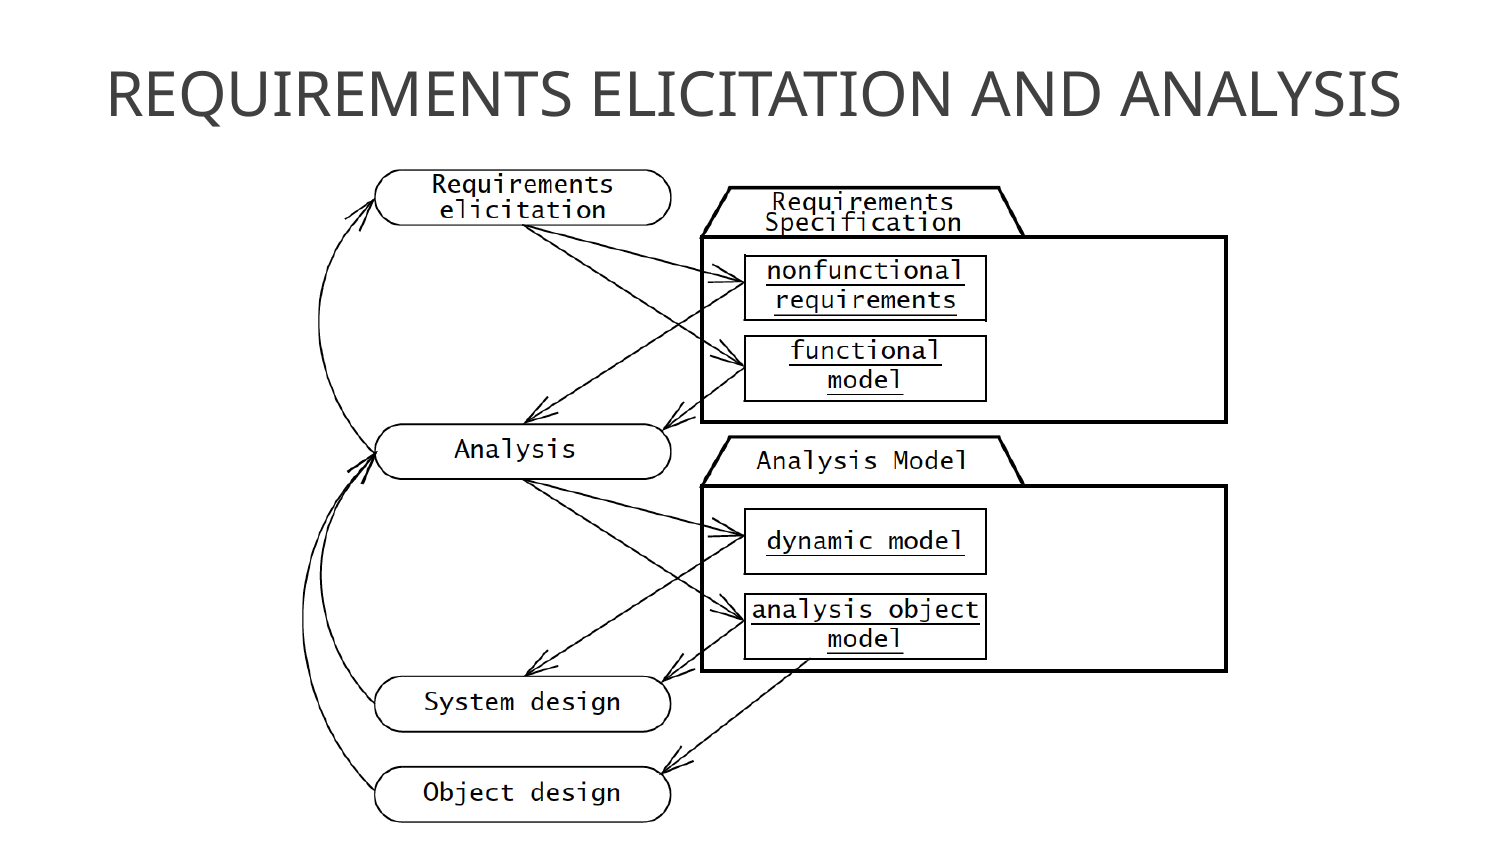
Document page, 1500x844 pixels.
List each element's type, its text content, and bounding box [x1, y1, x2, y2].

title Requirements elicitation and analysis [30, 21, 1477, 162]
picture [246, 161, 1257, 830]
